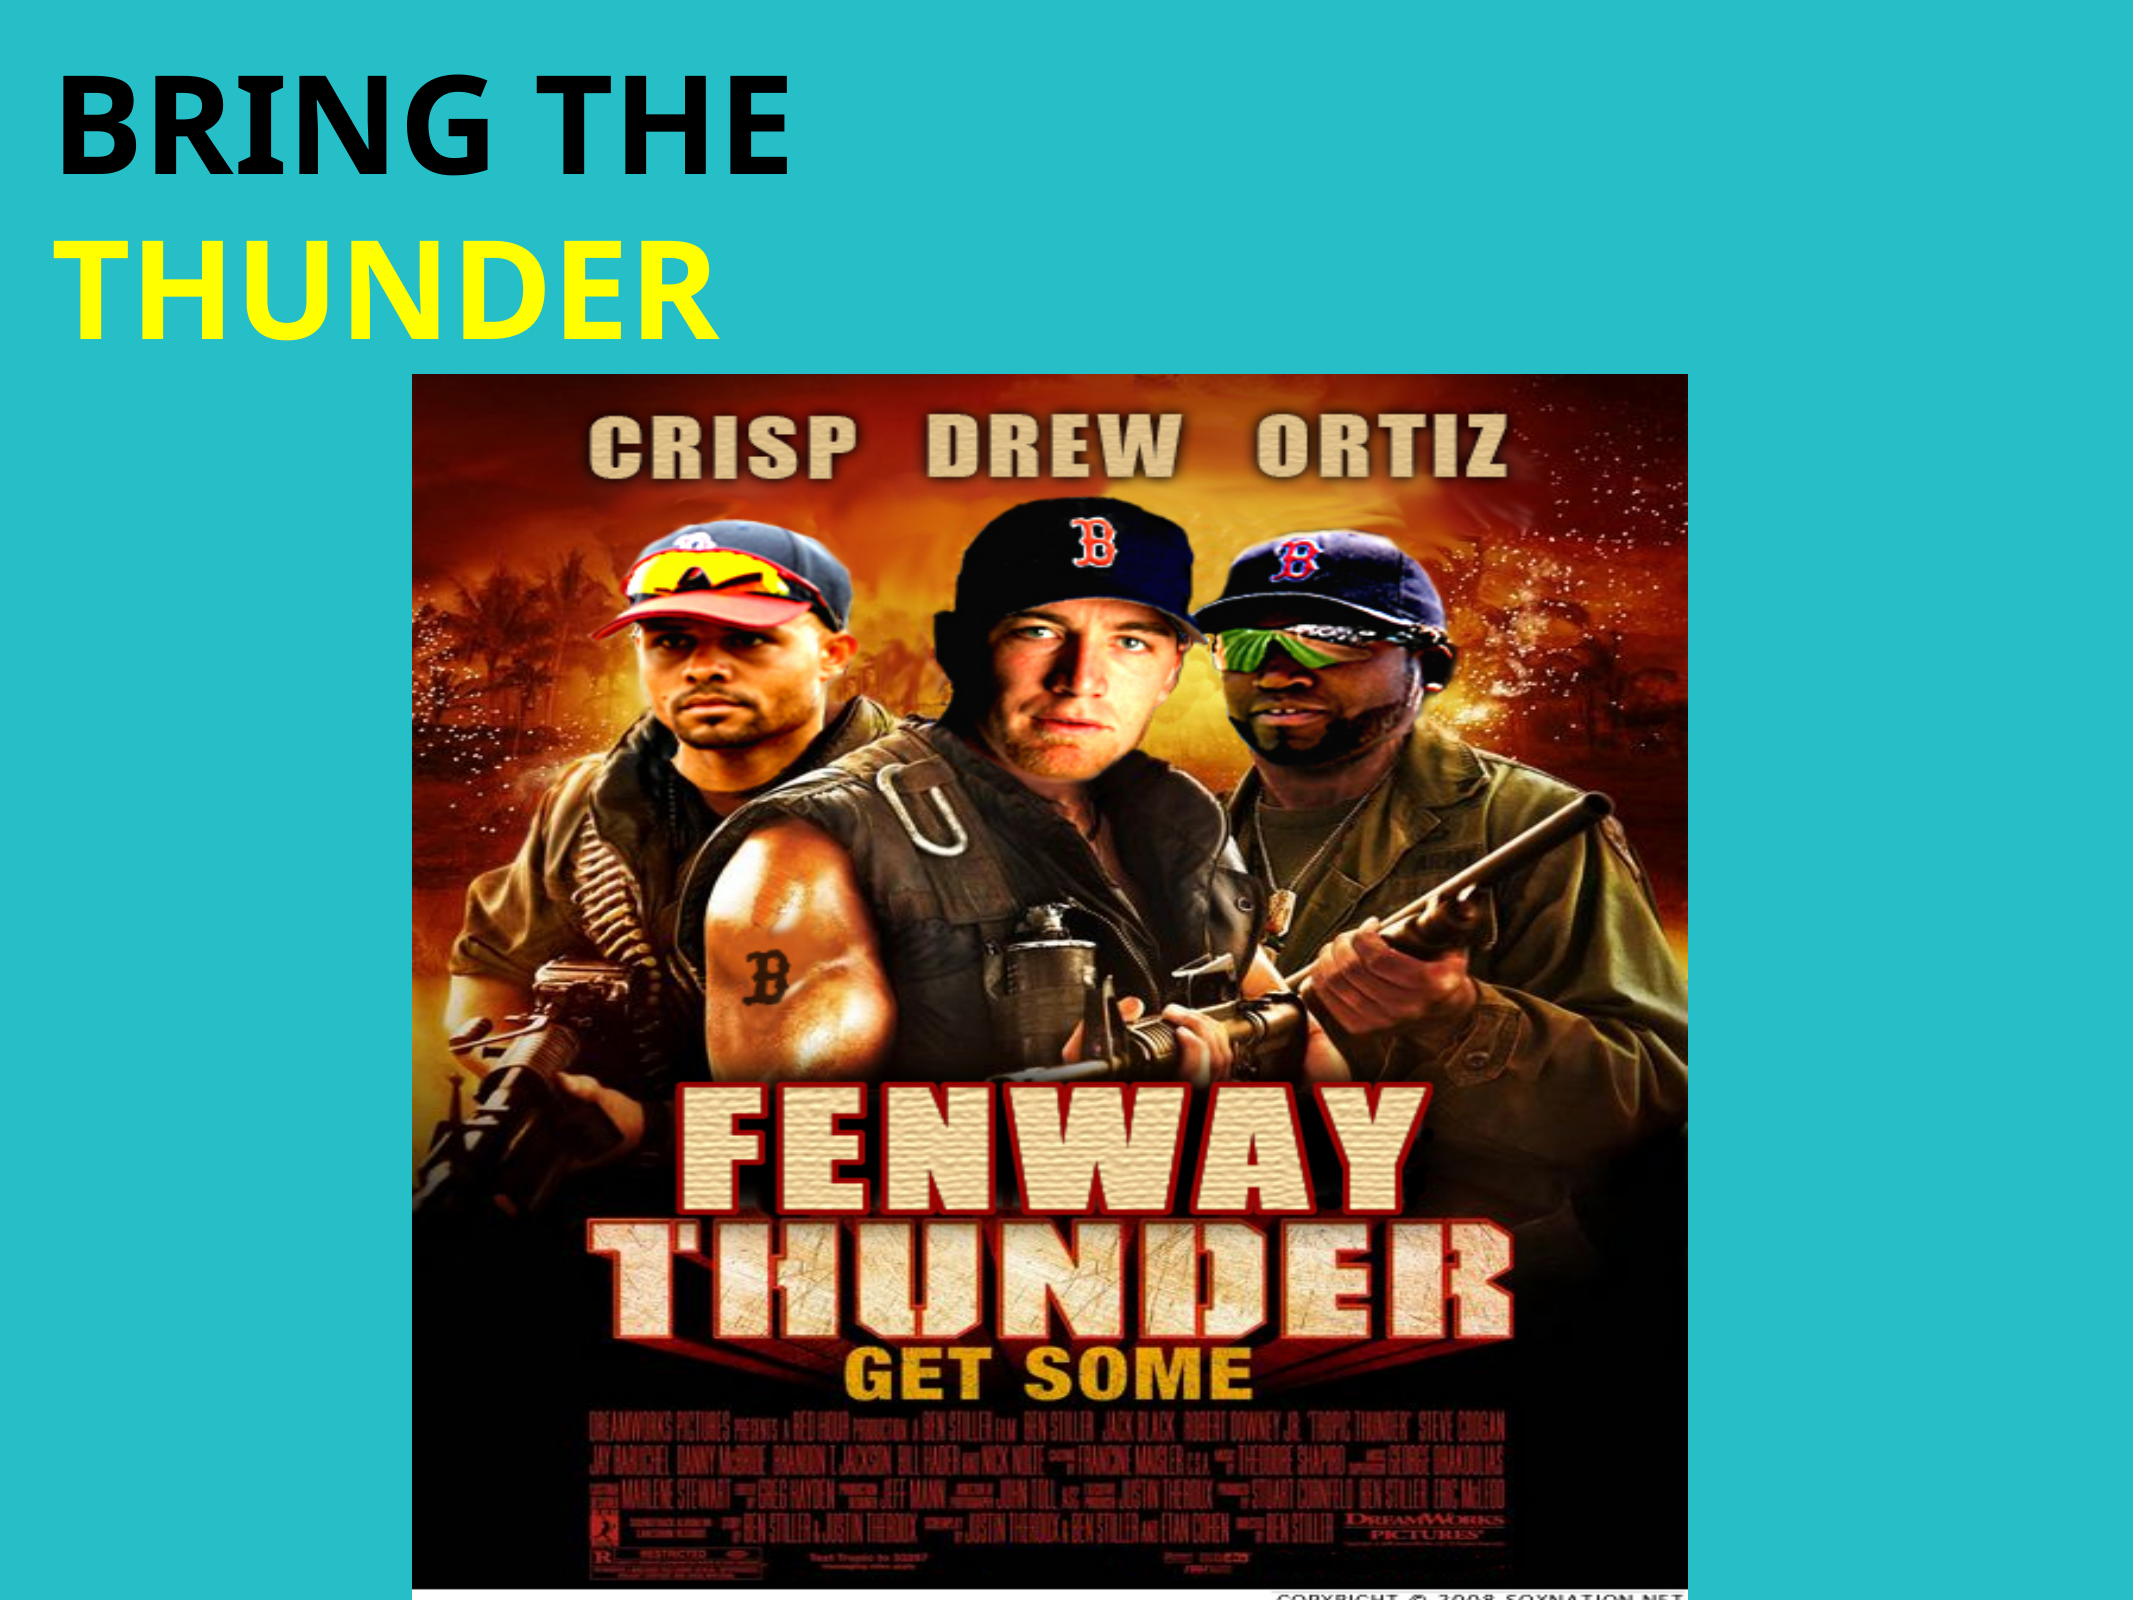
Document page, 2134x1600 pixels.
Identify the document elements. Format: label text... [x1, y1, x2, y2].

text_box BRING THE THUNDER [41, 37, 2134, 483]
picture [412, 374, 1688, 1600]
